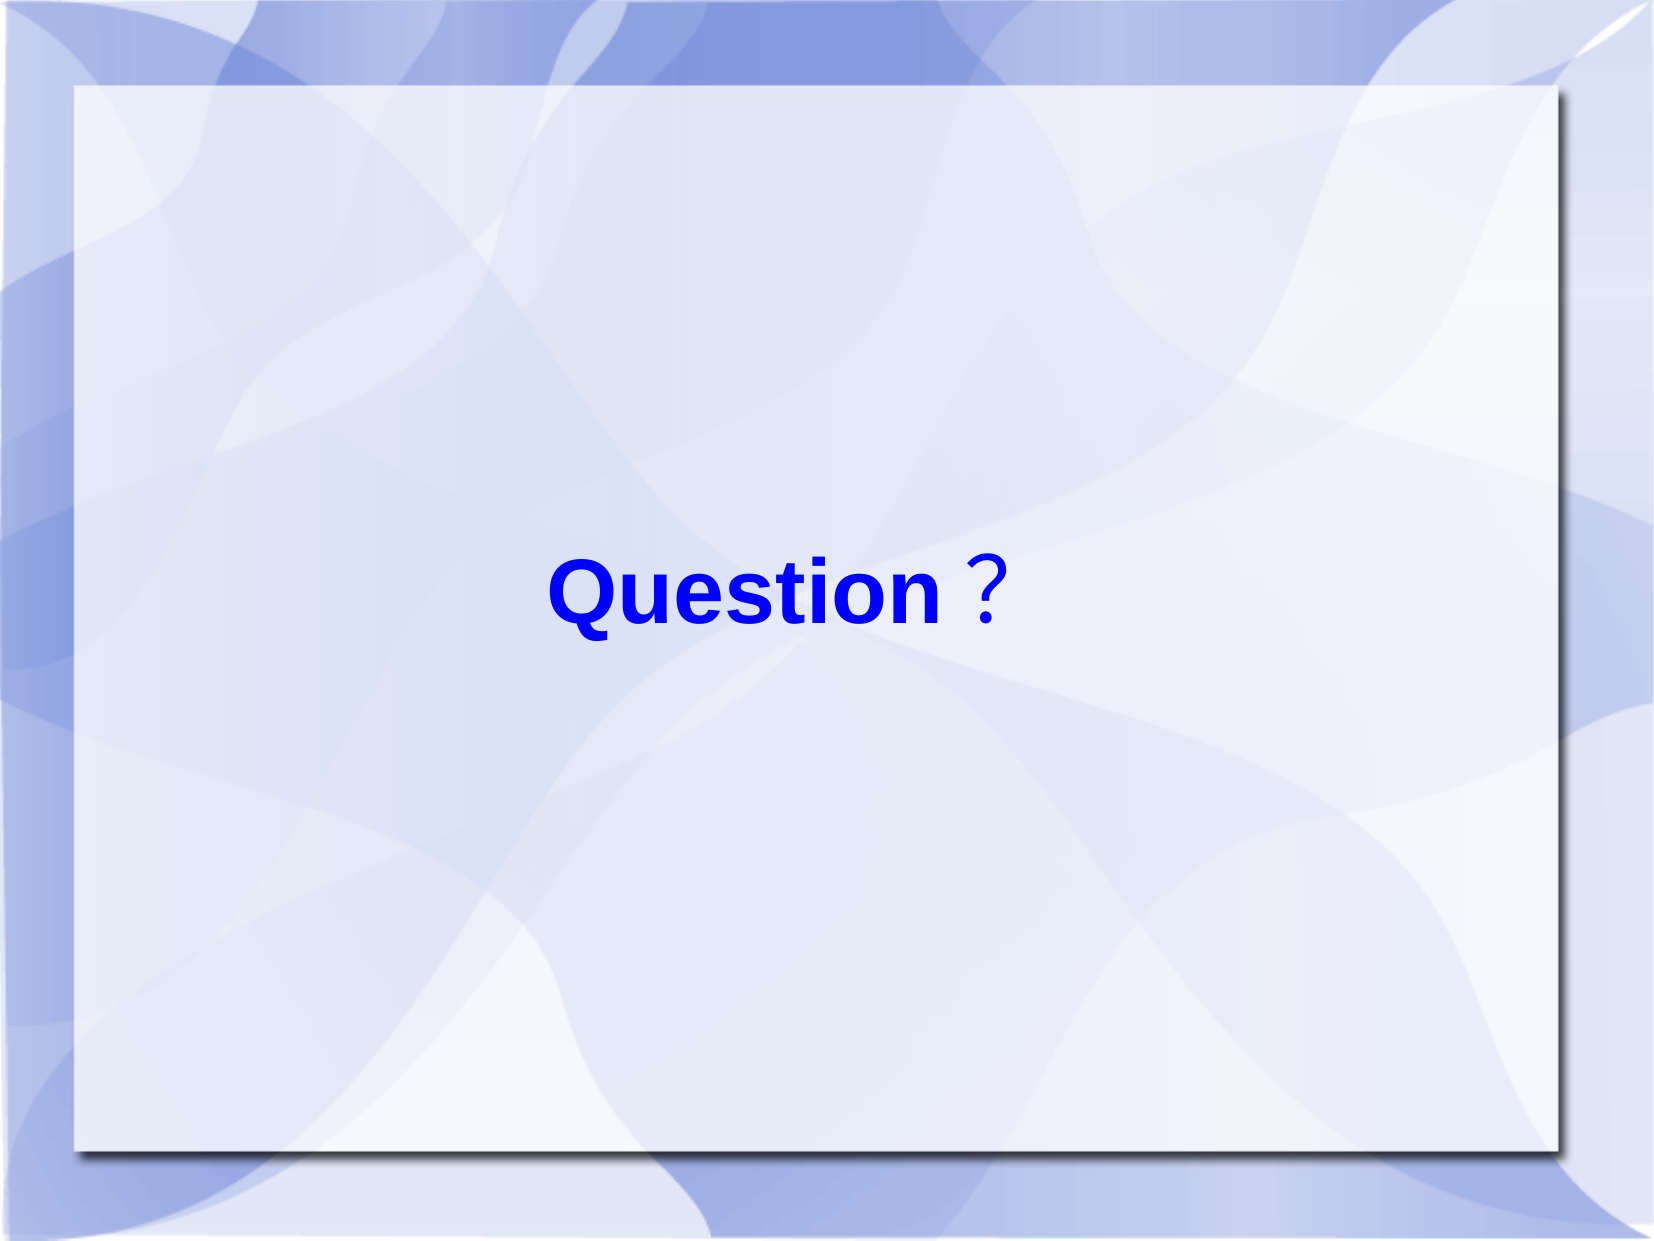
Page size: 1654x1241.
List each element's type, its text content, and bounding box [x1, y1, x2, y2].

picture [0, 0, 1654, 1241]
title Question？ [75, 487, 1528, 680]
